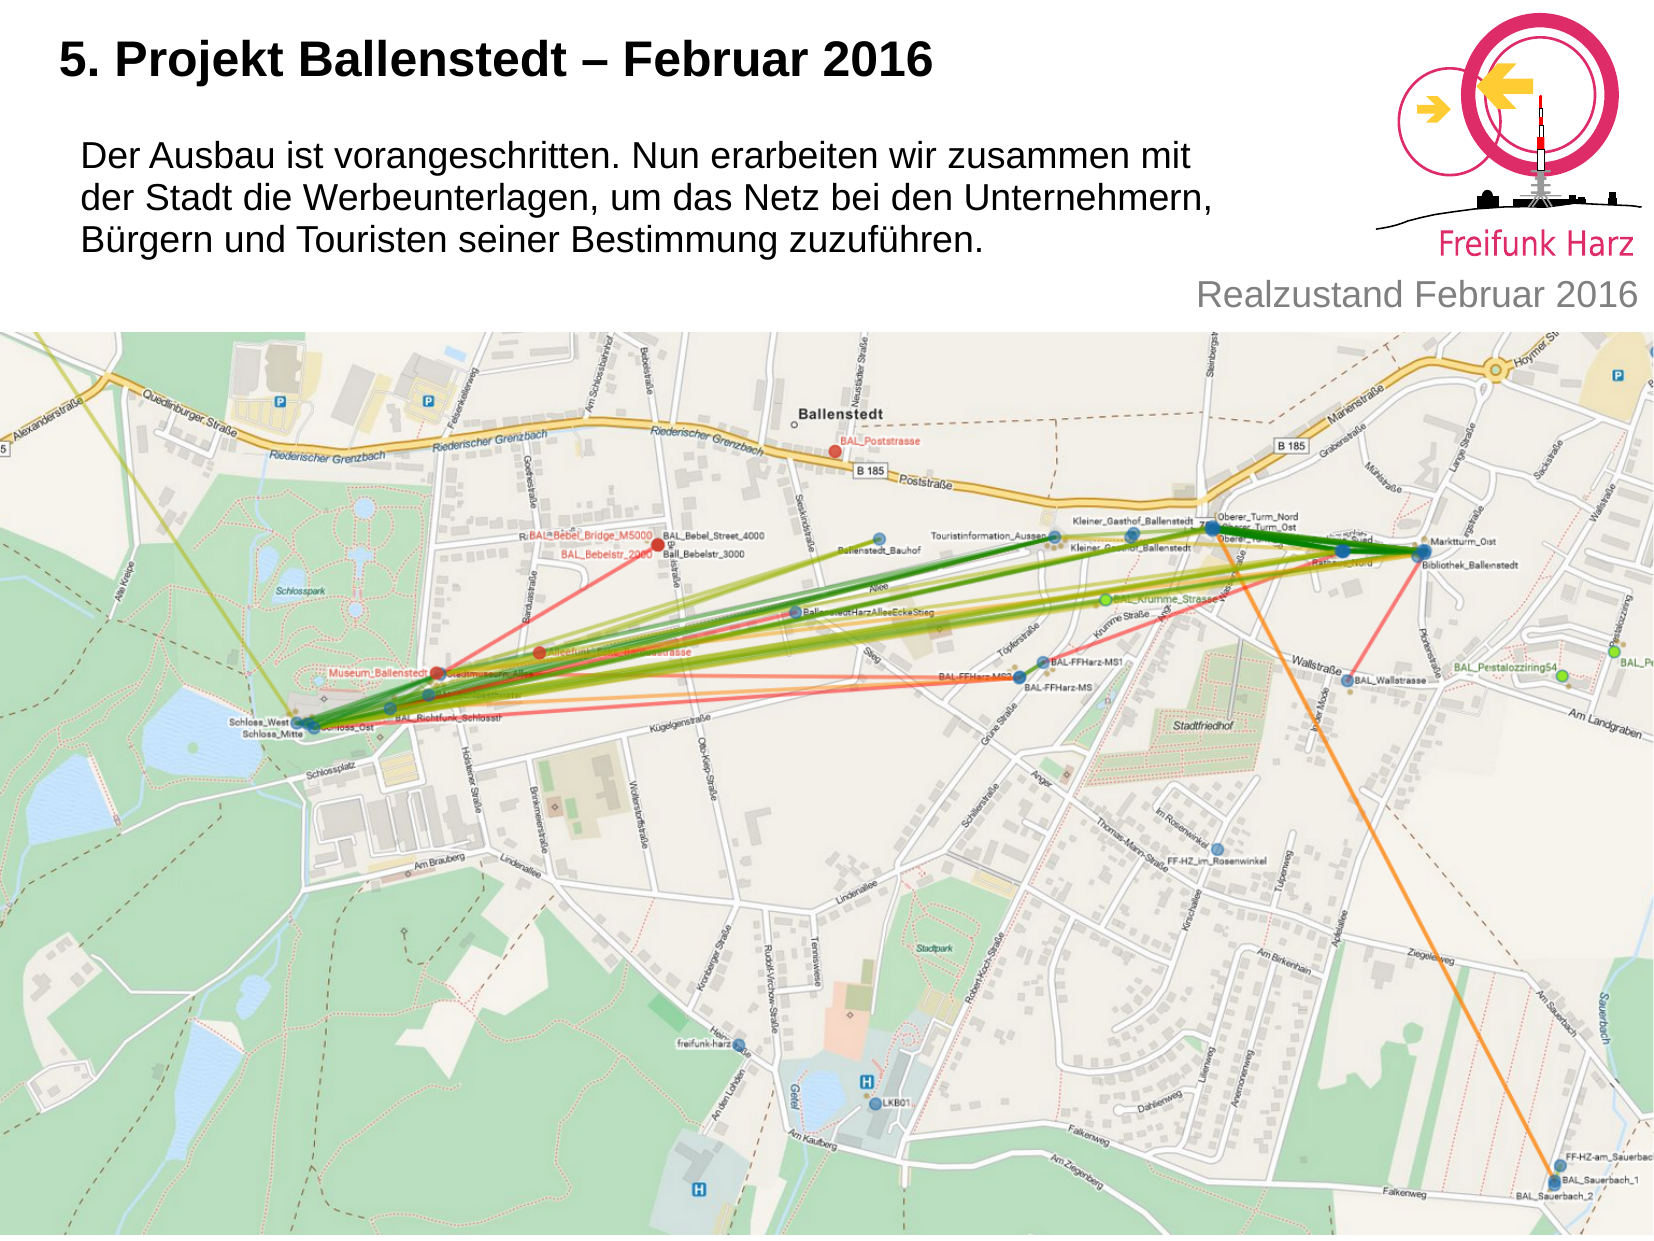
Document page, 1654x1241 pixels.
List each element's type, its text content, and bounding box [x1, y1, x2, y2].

picture [1375, 0, 1642, 265]
text_box Realzustand Februar 2016 [1039, 265, 1654, 332]
text_box Der Ausbau ist vorangeschritten. Nun erarbeiten wir zusammen mit der Stadt die Werbeunterlagen, um das Netz bei den Unternehmern, Bürgern und Touristen seiner Bestimmung zuzuführen. [65, 126, 1241, 310]
picture [0, 332, 1654, 1235]
text_box 5. Projekt Ballenstedt – Februar 2016 [59, 0, 1152, 119]
